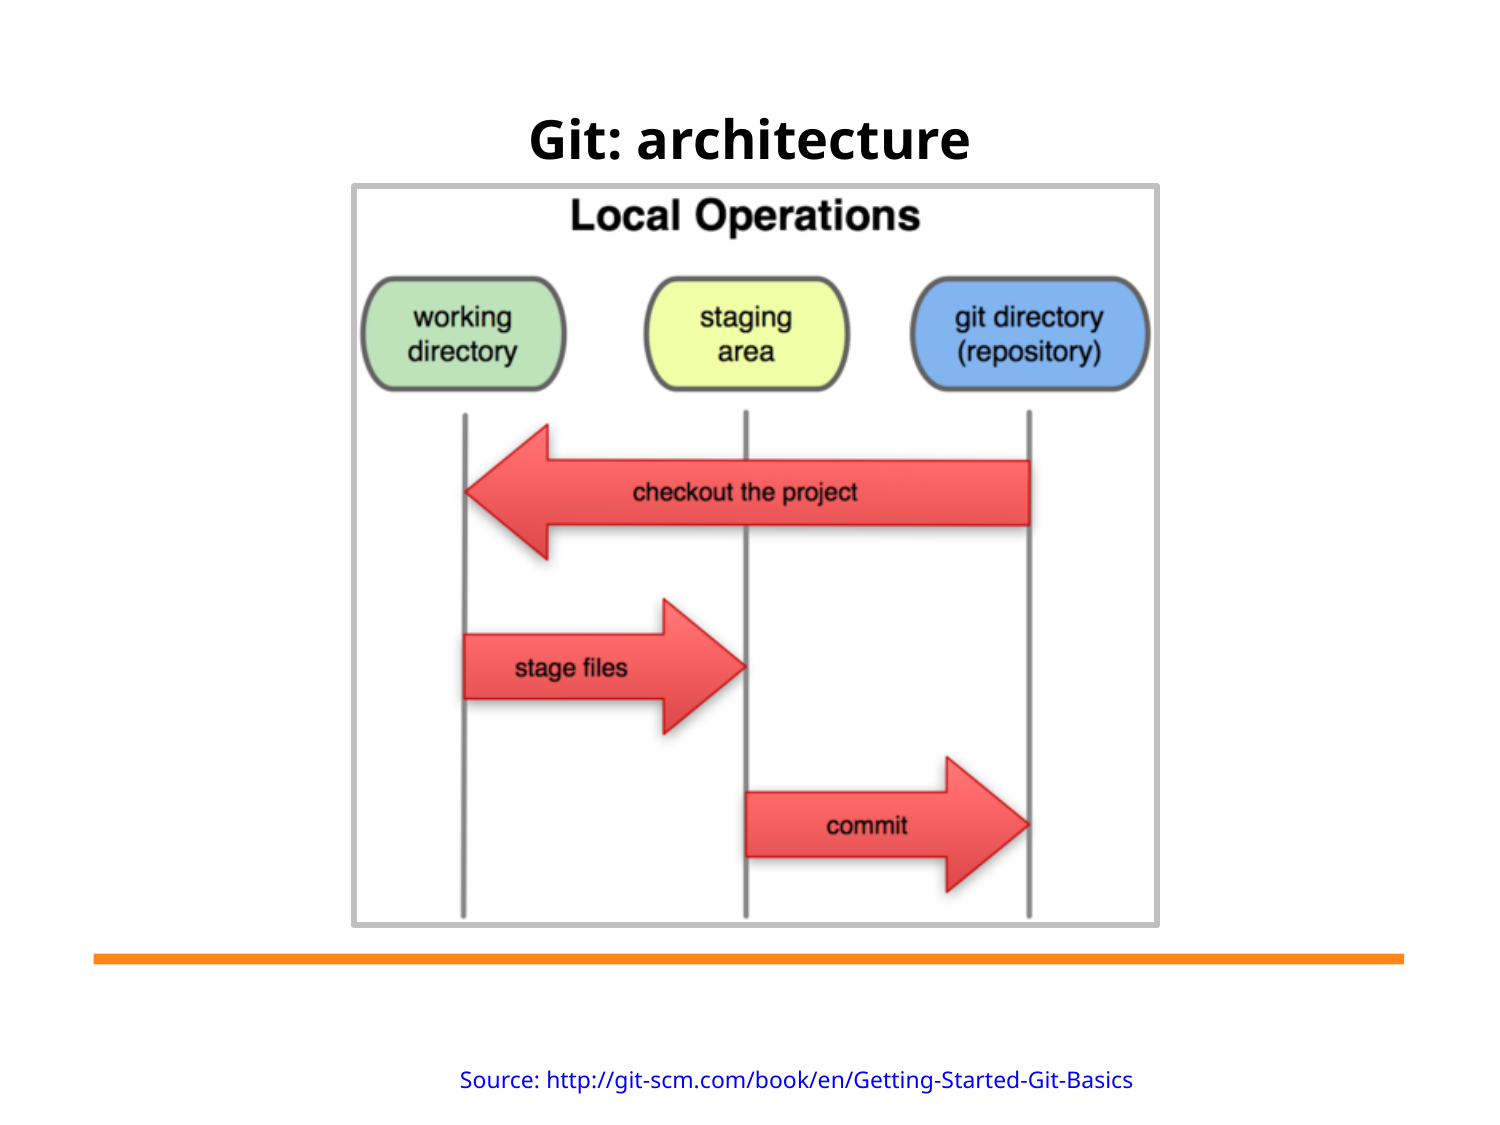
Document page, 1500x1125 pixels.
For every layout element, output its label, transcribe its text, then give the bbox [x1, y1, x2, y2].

text_box Source: http://git-scm.com/book/en/Getting-Started-Git-Basics [445, 1056, 1055, 1098]
title Git: architecture [75, 44, 1426, 233]
picture [0, 0, 1500, 1125]
